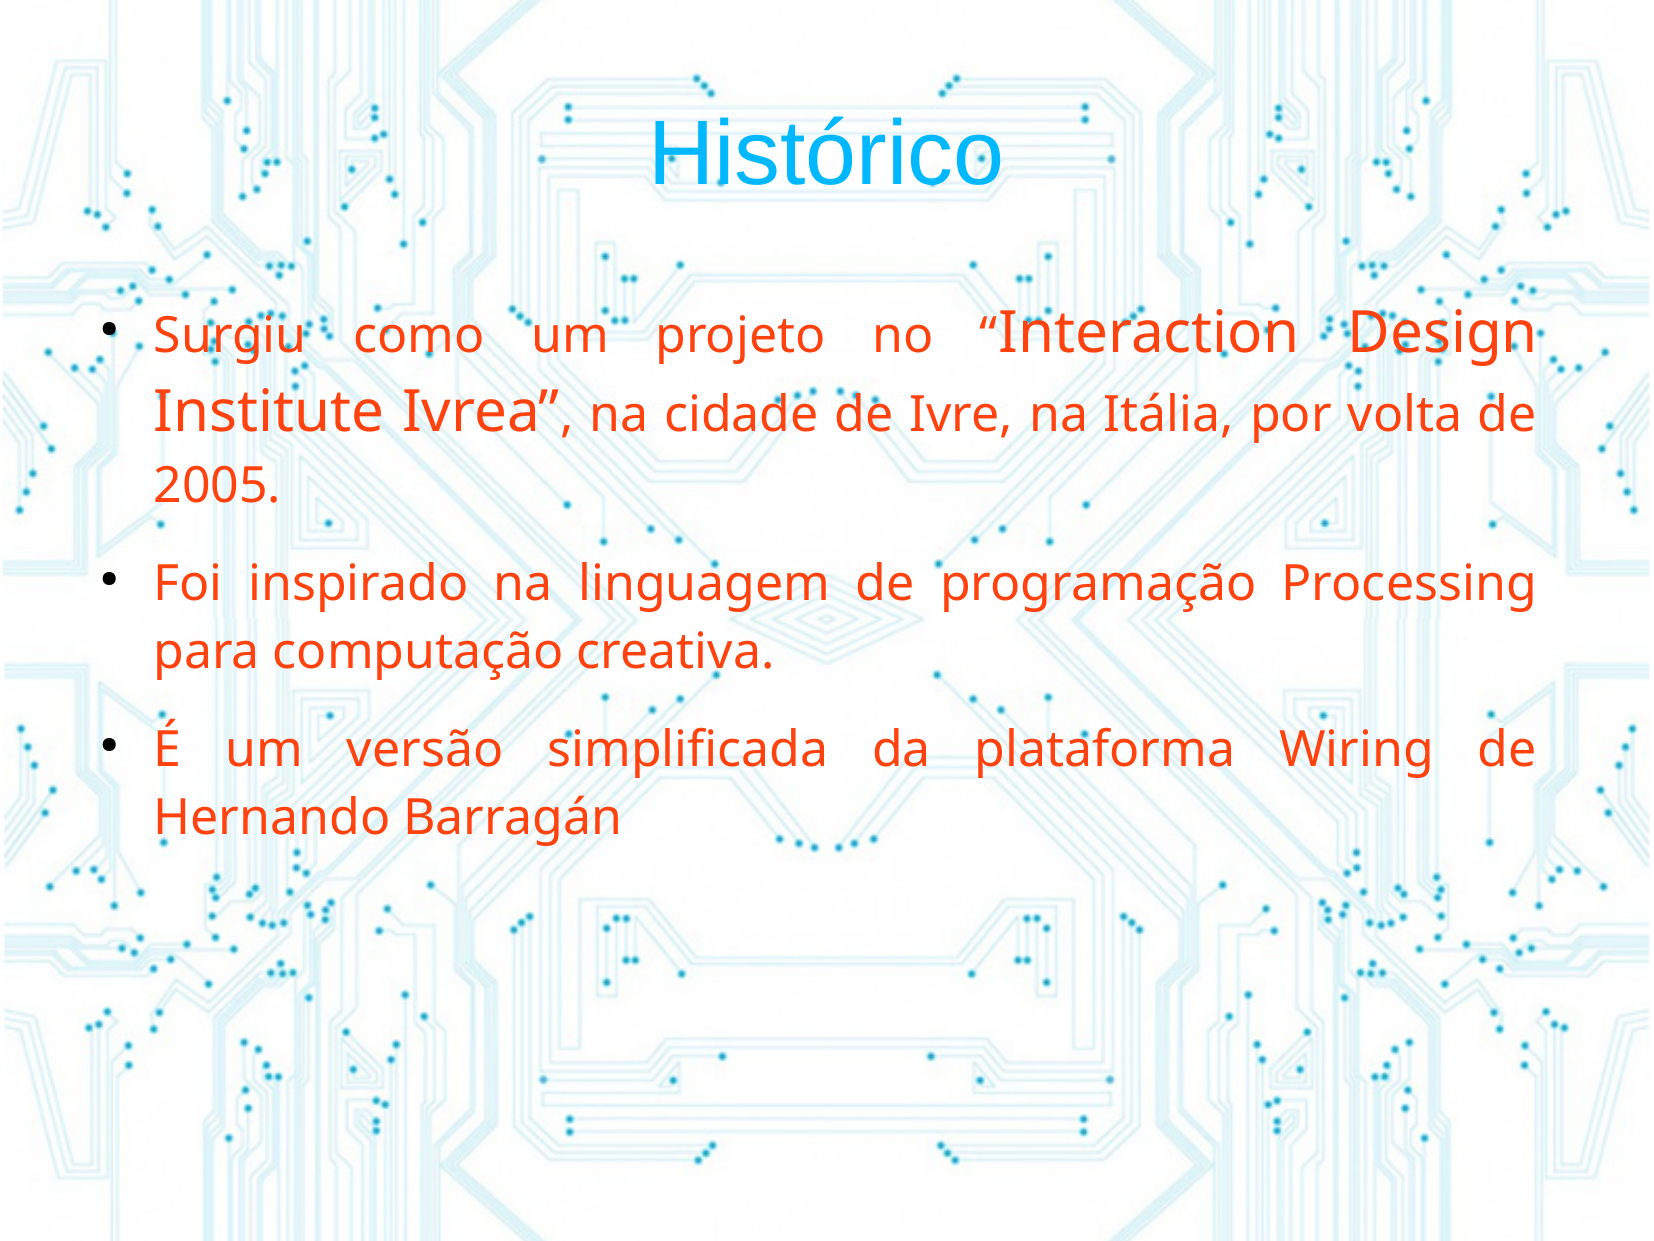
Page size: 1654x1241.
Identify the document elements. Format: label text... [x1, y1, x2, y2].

title Histórico [82, 49, 1571, 257]
list Surgiu como um projeto no “Interaction Design Institute Ivrea”, na cidade de Ivre, na Itália, por volta de 2005. Foi inspirado na linguagem de programação Processing para computação creativa. É um versão simplificada da plataforma Wiring de Hernando Barragán [82, 290, 1538, 1010]
picture [0, 0, 1654, 1241]
